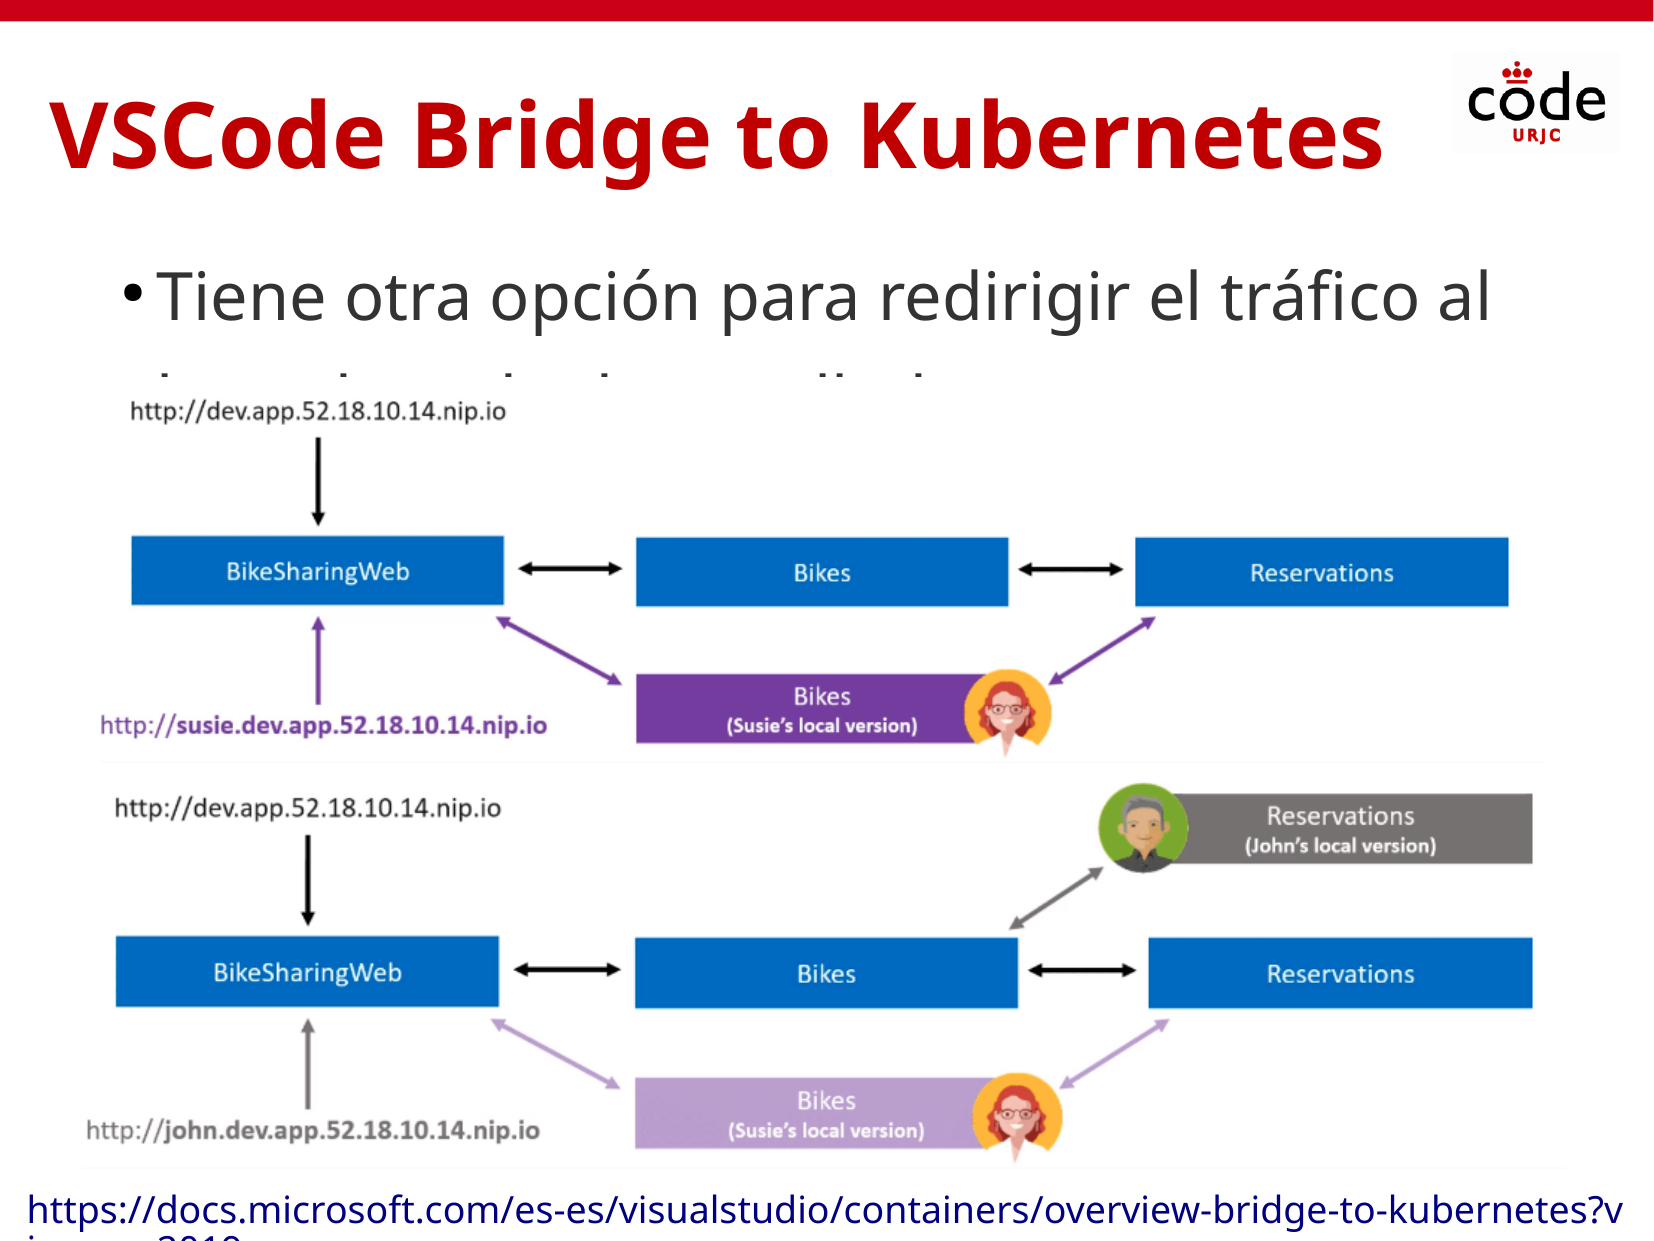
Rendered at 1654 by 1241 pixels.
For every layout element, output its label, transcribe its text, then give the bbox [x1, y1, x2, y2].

text_box https://docs.microsoft.com/es-es/visualstudio/containers/overview-bridge-to-kubernetes?view=vs-2019 [11, 1176, 1641, 1229]
picture [100, 377, 1542, 763]
list Tiene otra opción para redirigir el tráfico al host de cada desarrollador [85, 235, 1574, 1012]
title VSCode Bridge to Kubernetes [34, 62, 1437, 126]
picture [1452, 52, 1620, 154]
picture [82, 773, 1567, 1170]
